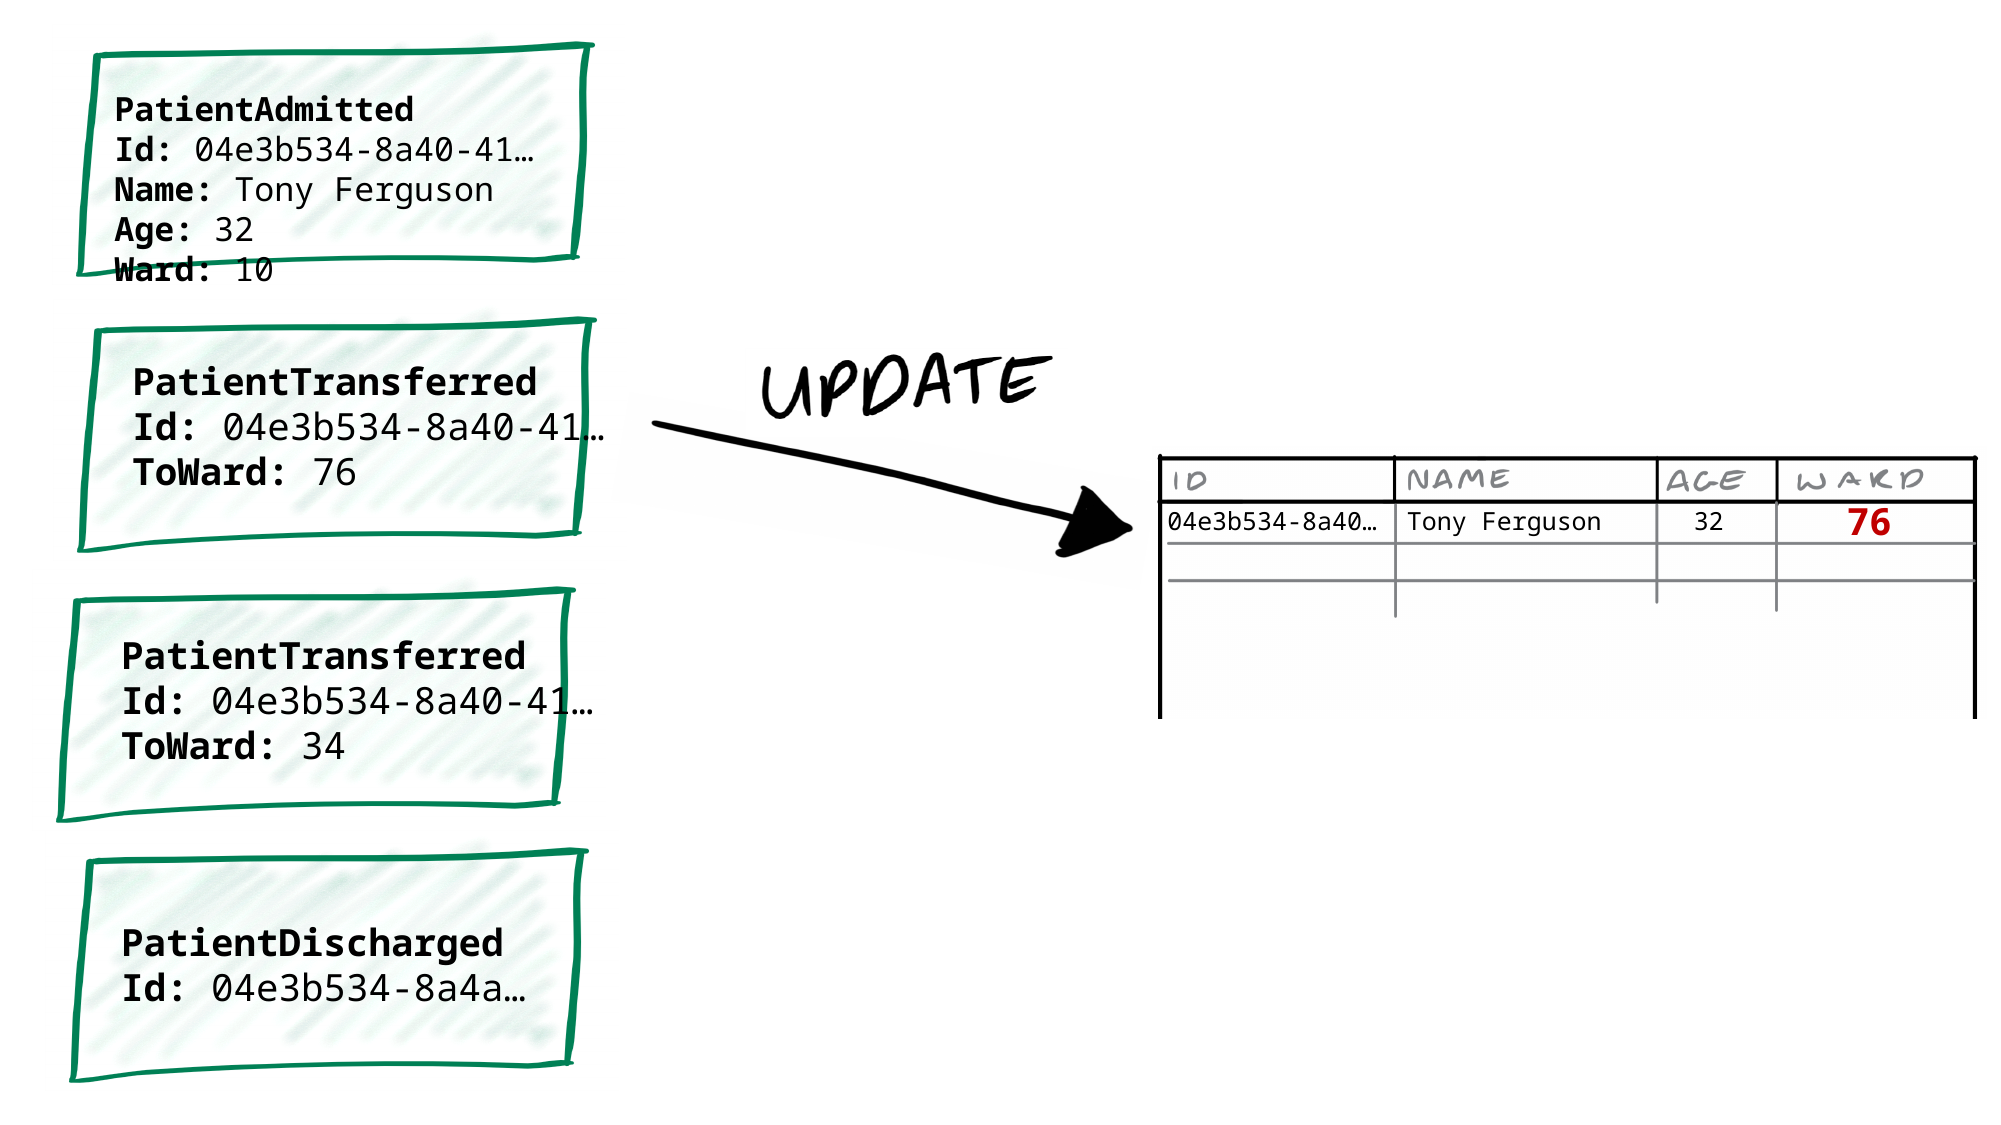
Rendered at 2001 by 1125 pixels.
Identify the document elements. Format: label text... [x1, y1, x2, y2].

picture [140, 229, 148, 237]
picture [52, 24, 625, 285]
text_box PatientAdmitted Id: 04e3b534-8a40-41… Name: Tony Ferguson Age: 32 Ward: 10 [99, 81, 670, 229]
text_box 32 [1678, 497, 1751, 544]
picture [53, 299, 1987, 719]
text_box 04e3b534-8a40… [1152, 498, 1392, 543]
text_box PatientTransferred Id: 04e3b534-8a40-41… ToWard: 76 [117, 350, 726, 498]
text_box Tony Ferguson [1392, 498, 1617, 543]
picture [32, 569, 619, 1091]
text_box PatientTransferred Id: 04e3b534-8a40-41… ToWard: 34 [106, 624, 715, 772]
text_box 76 [1832, 491, 1907, 551]
text_box PatientDischarged Id: 04e3b534-8a4a… [106, 890, 592, 1038]
